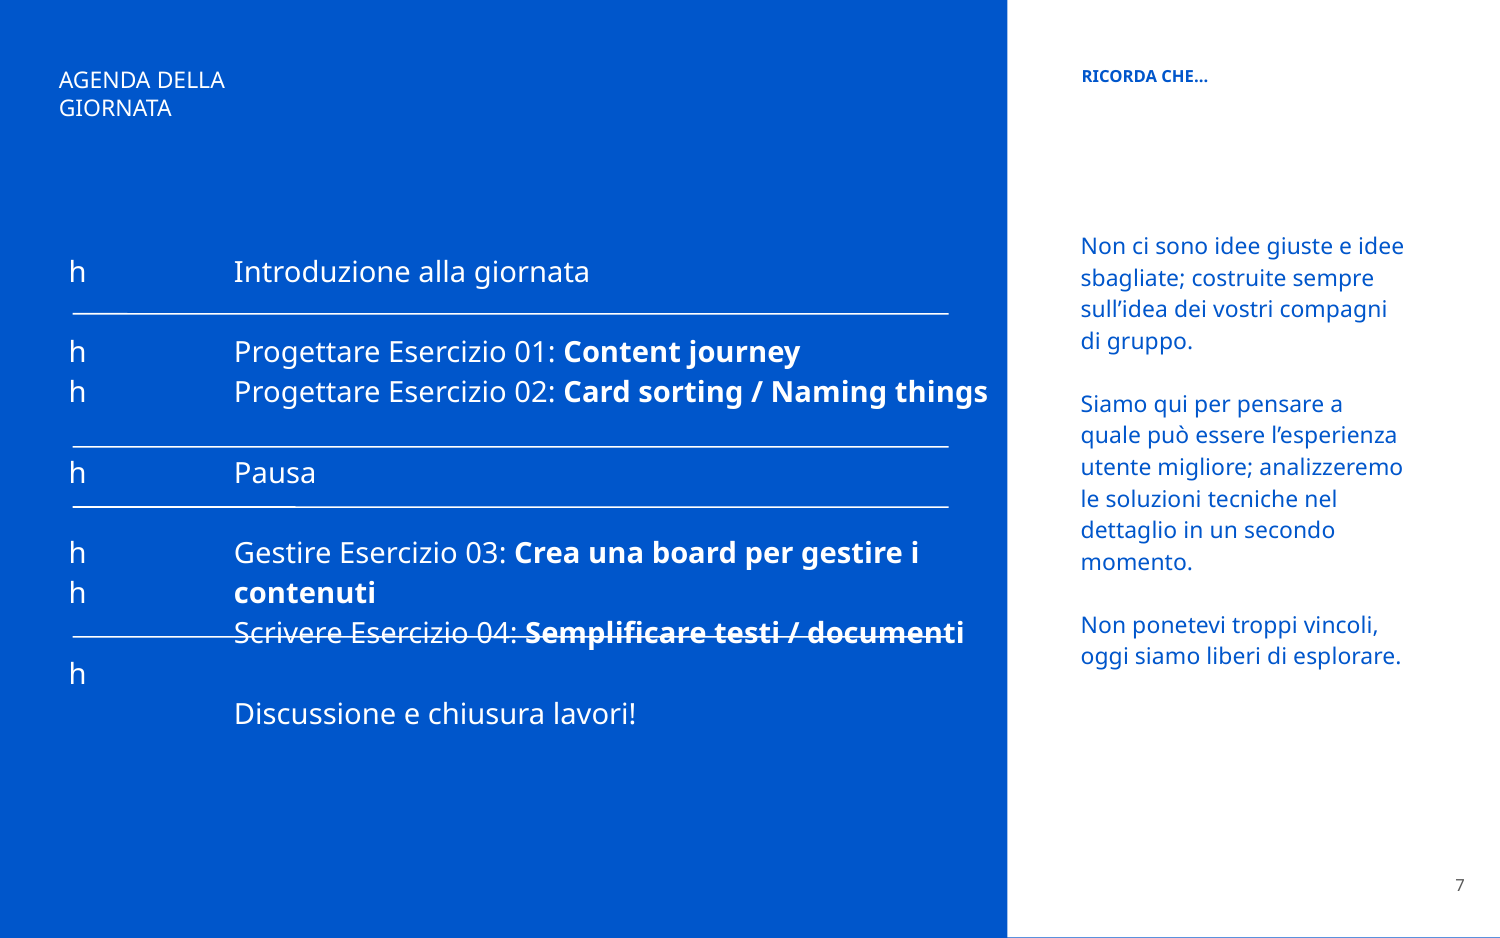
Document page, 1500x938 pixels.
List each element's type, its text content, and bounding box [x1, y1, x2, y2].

slide_number <number> [1389, 849, 1480, 922]
text_box Introduzione alla giornata Progettare Esercizio 01: Content journey Progettare Esercizio 02: Card sorting / Naming things Pausa Gestire Esercizio 03: Crea una board per gestire i contenuti Scrivere Esercizio 04: Semplificare testi / documenti Discussione e chiusura lavori! [218, 198, 1058, 850]
text_box h h h h h h h [53, 198, 218, 850]
text_box AGENDA DELLA GIORNATA [43, 50, 344, 140]
text_box RICORDA CHE… [1066, 50, 1367, 139]
text_box [1007, 0, 1500, 938]
text_box Non ci sono idee giuste e idee sbagliate; costruite sempre sull’idea dei vostri compagni di gruppo. Siamo qui per pensare a quale può essere l’esperienza utente migliore; analizzeremo le soluzioni tecniche nel dettaglio in un secondo momento. Non ponetevi troppi vincoli, oggi siamo liberi di esplorare. [1065, 212, 1423, 329]
